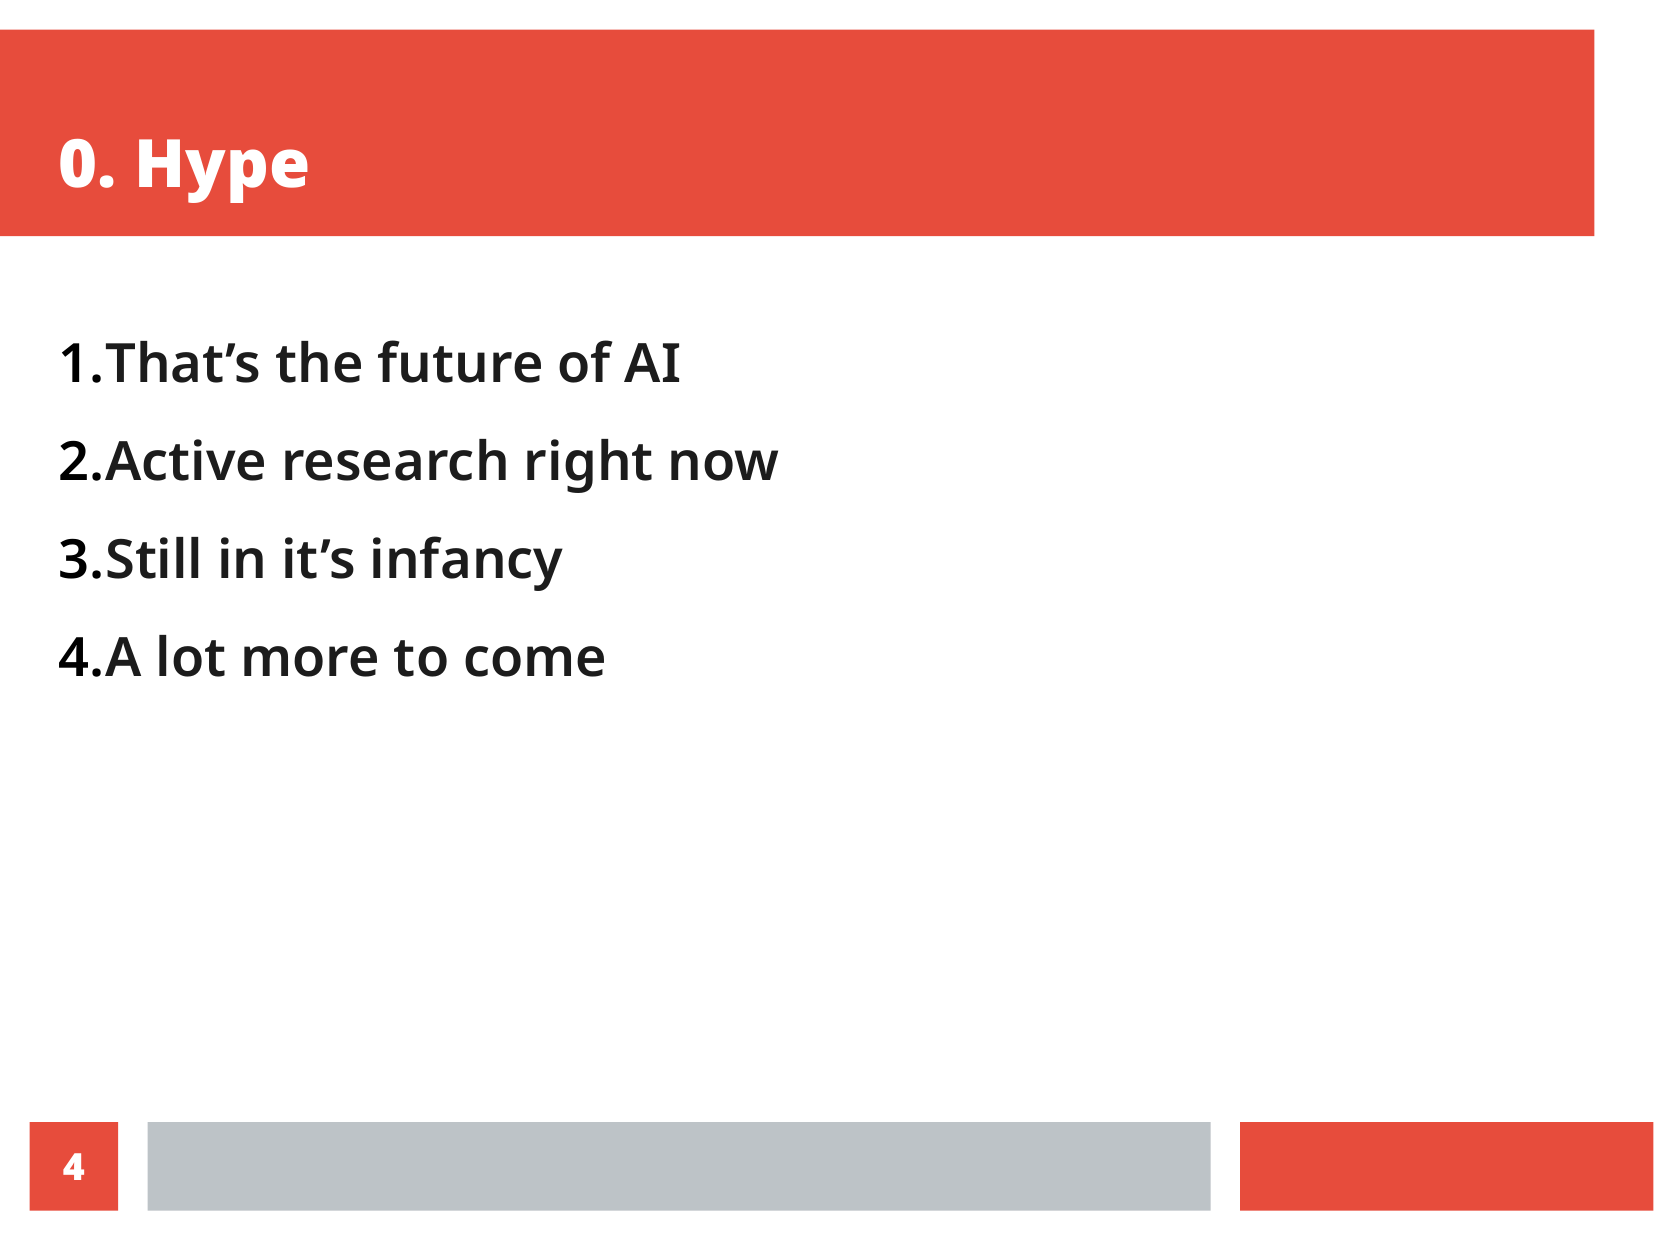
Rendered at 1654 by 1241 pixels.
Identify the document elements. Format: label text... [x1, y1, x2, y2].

list That’s the future of AI Active research right now Still in it’s infancy A lot more to come [59, 324, 1565, 1093]
title 0. Hype [59, 59, 1595, 207]
